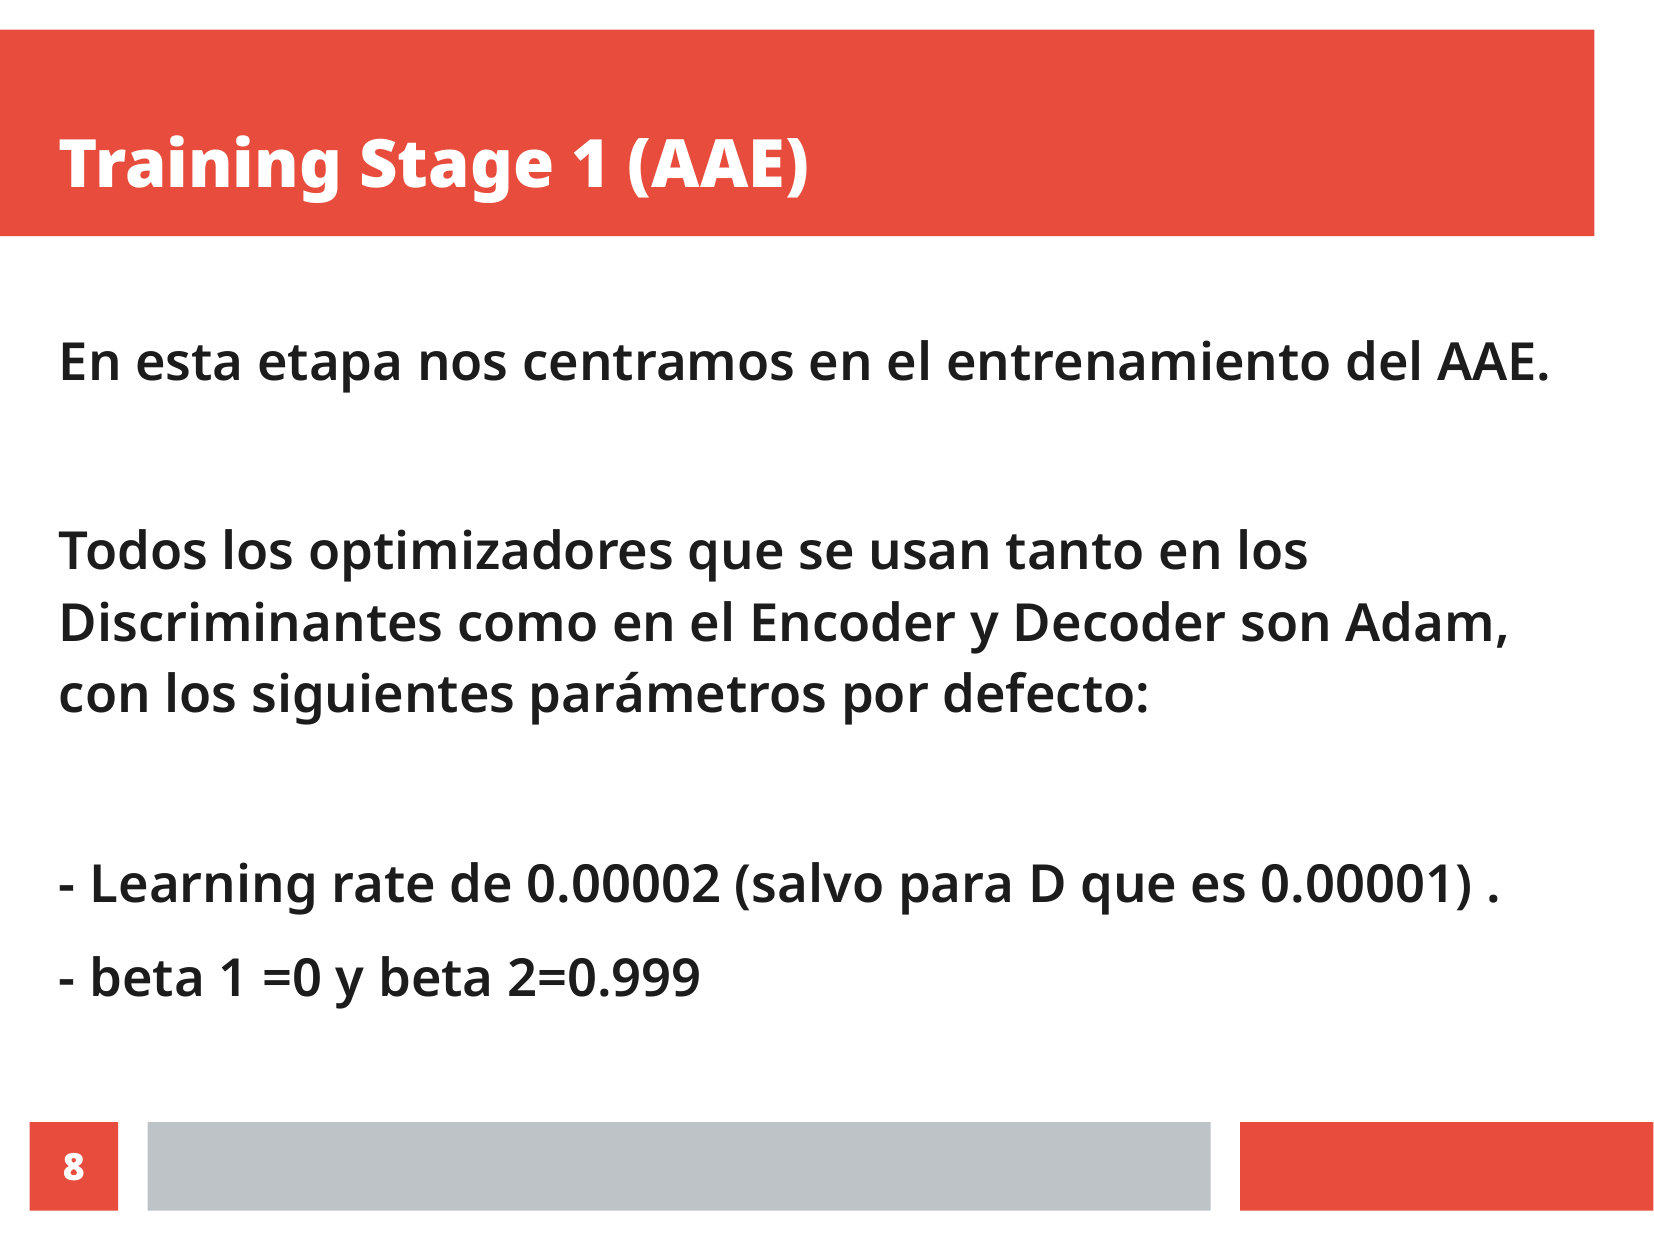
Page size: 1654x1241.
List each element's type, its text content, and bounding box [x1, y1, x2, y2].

list En esta etapa nos centramos en el entrenamiento del AAE. Todos los optimizadores que se usan tanto en los Discriminantes como en el Encoder y Decoder son Adam, con los siguientes parámetros por defecto: - Learning rate de 0.00002 (salvo para D que es 0.00001) . - beta 1 =0 y beta 2=0.999 [59, 324, 1565, 1093]
title Training Stage 1 (AAE) [59, 59, 1595, 207]
